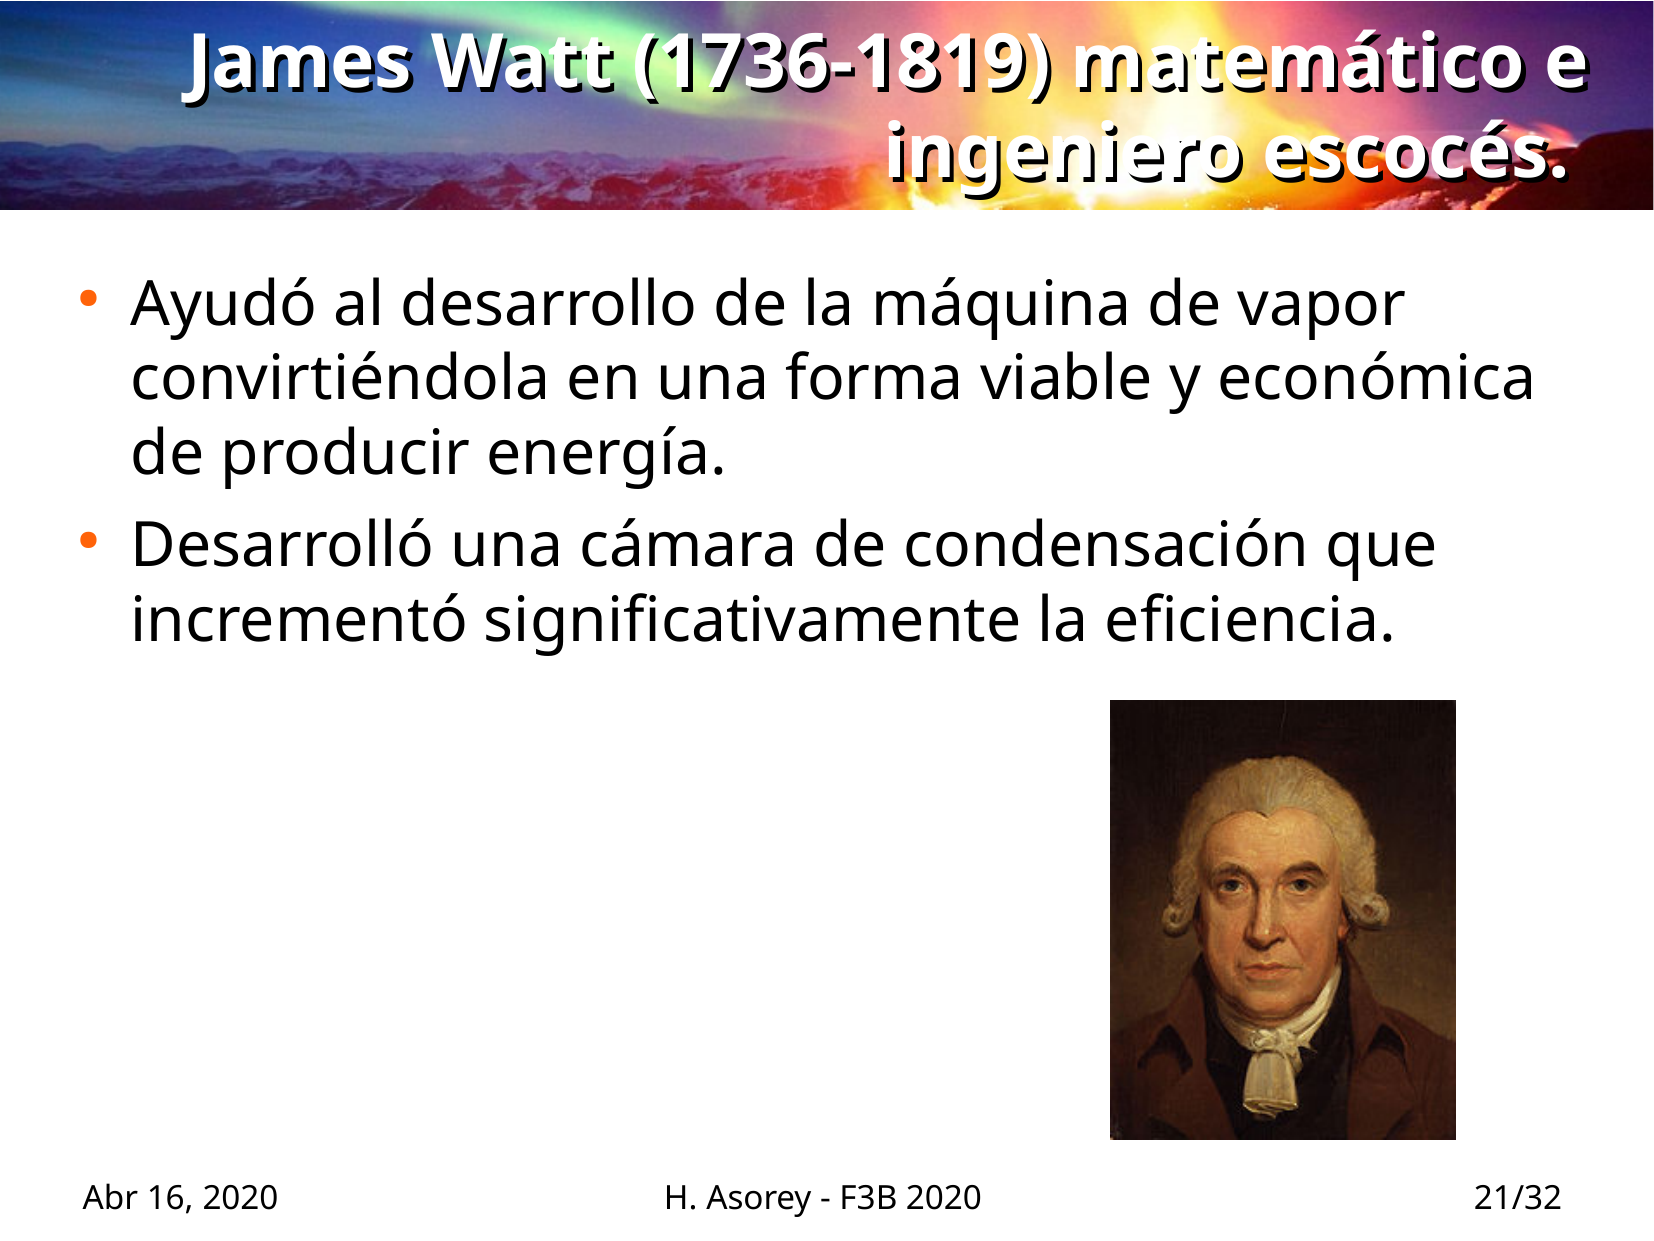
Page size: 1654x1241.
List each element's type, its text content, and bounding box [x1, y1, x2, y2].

title James Watt (1736-1819) matemático e ingeniero escocés. [45, 5, 1606, 201]
list Ayudó al desarrollo de la máquina de vapor convirtiéndola en una forma viable y económica de producir energía. Desarrolló una cámara de condensación que incrementó significativamente la eficiencia. [45, 255, 1606, 1156]
picture [0, 1, 1654, 210]
picture [1110, 700, 1456, 1141]
